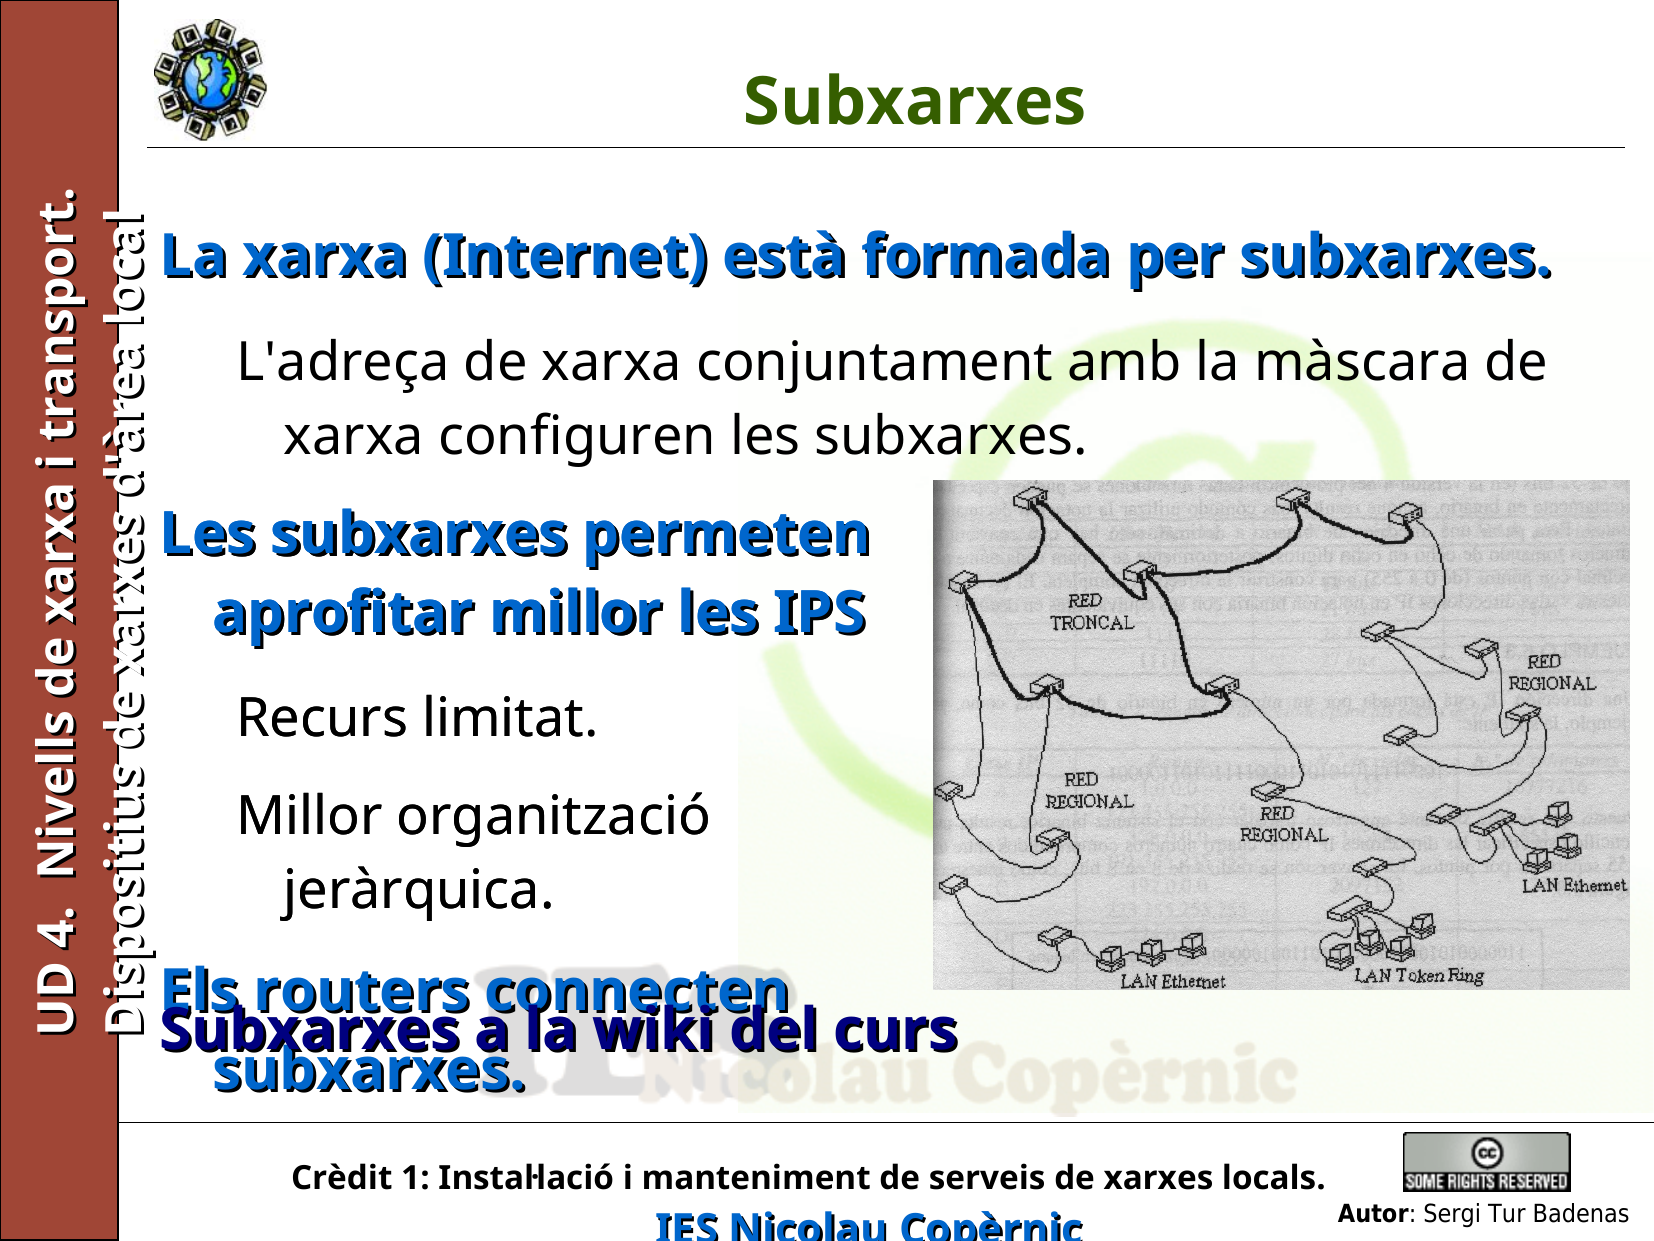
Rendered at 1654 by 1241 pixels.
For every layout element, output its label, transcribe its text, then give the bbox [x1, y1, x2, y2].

list La xarxa (Internet) està formada per subxarxes. L'adreça de xarxa conjuntament amb la màscara de xarxa configuren les subxarxes. [141, 213, 1619, 451]
picture [738, 252, 1654, 987]
list Subxarxes a la wiki del curs [141, 987, 1654, 1224]
list Les subxarxes permeten aprofitar millor les IP Recurs limitat. Millor organització jeràrquica. Els routers connecten subxarxes. [141, 491, 901, 987]
title Subxarxes [171, 49, 1654, 148]
picture [154, 19, 268, 142]
